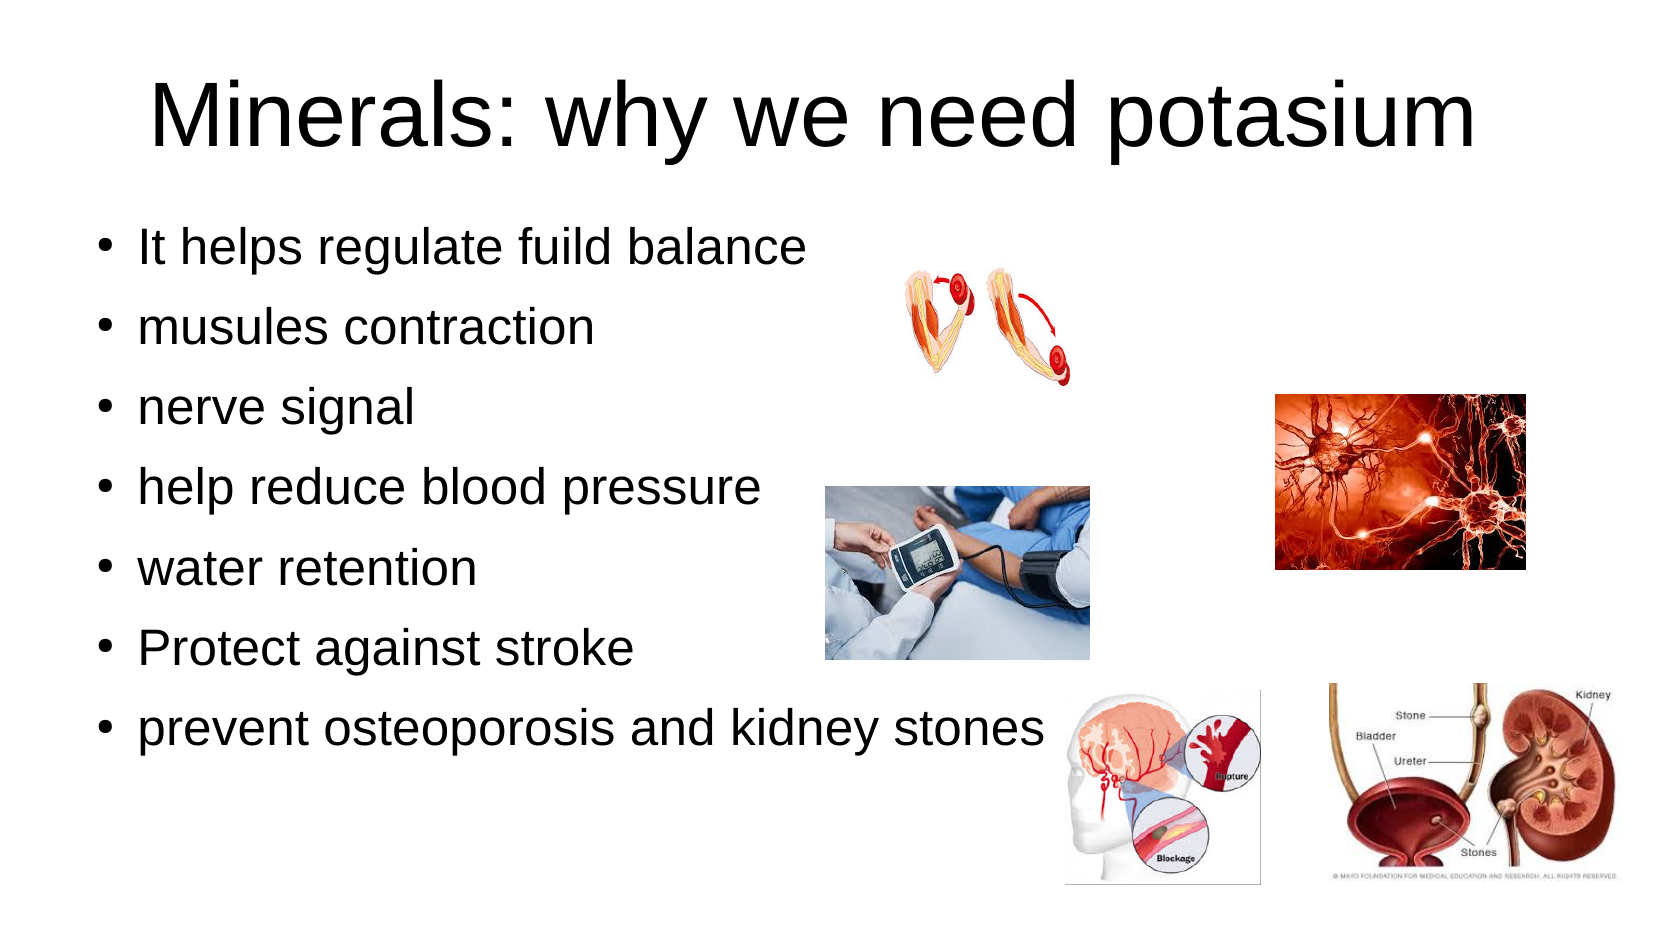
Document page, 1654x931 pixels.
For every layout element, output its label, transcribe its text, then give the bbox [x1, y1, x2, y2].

picture [1275, 394, 1526, 571]
list It helps regulate fuild balance musules contraction nerve signal help reduce blood pressure water retention Protect against stroke prevent osteoporosis and kidney stones [82, 217, 1571, 758]
picture [1065, 690, 1261, 886]
picture [825, 486, 1090, 661]
picture [900, 246, 1072, 406]
picture [1329, 683, 1623, 882]
title Minerals: why we need potasium [82, 37, 1571, 193]
